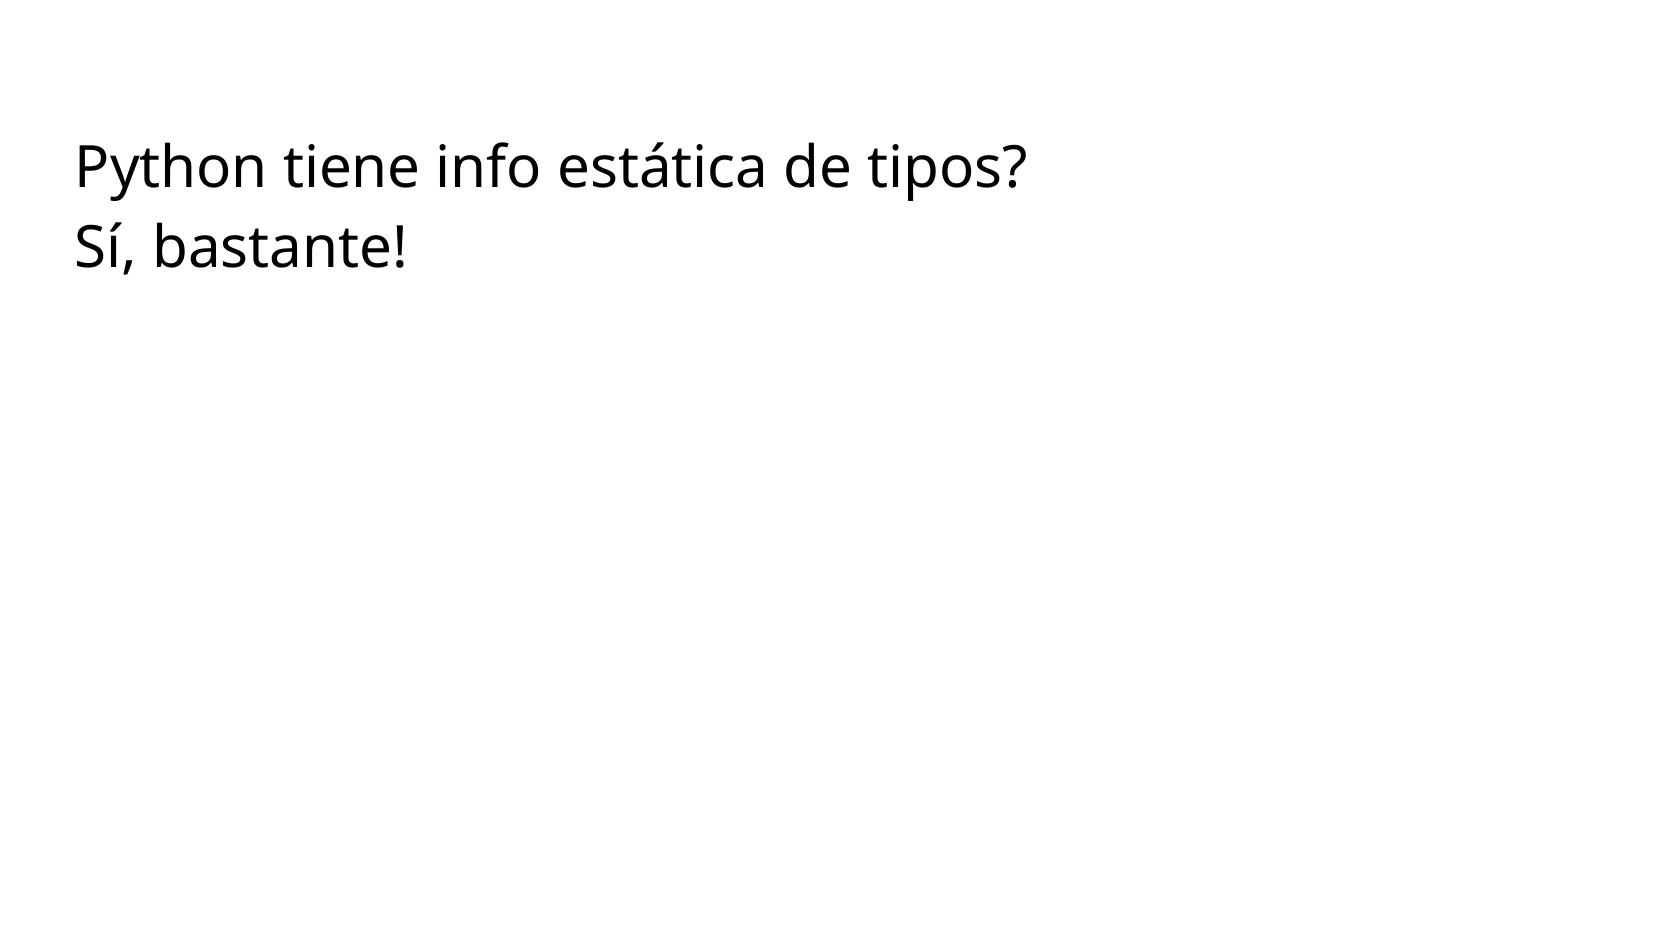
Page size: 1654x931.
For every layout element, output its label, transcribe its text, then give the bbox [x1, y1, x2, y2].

text_box Python tiene info estática de tipos? Sí, bastante! [60, 118, 1606, 794]
